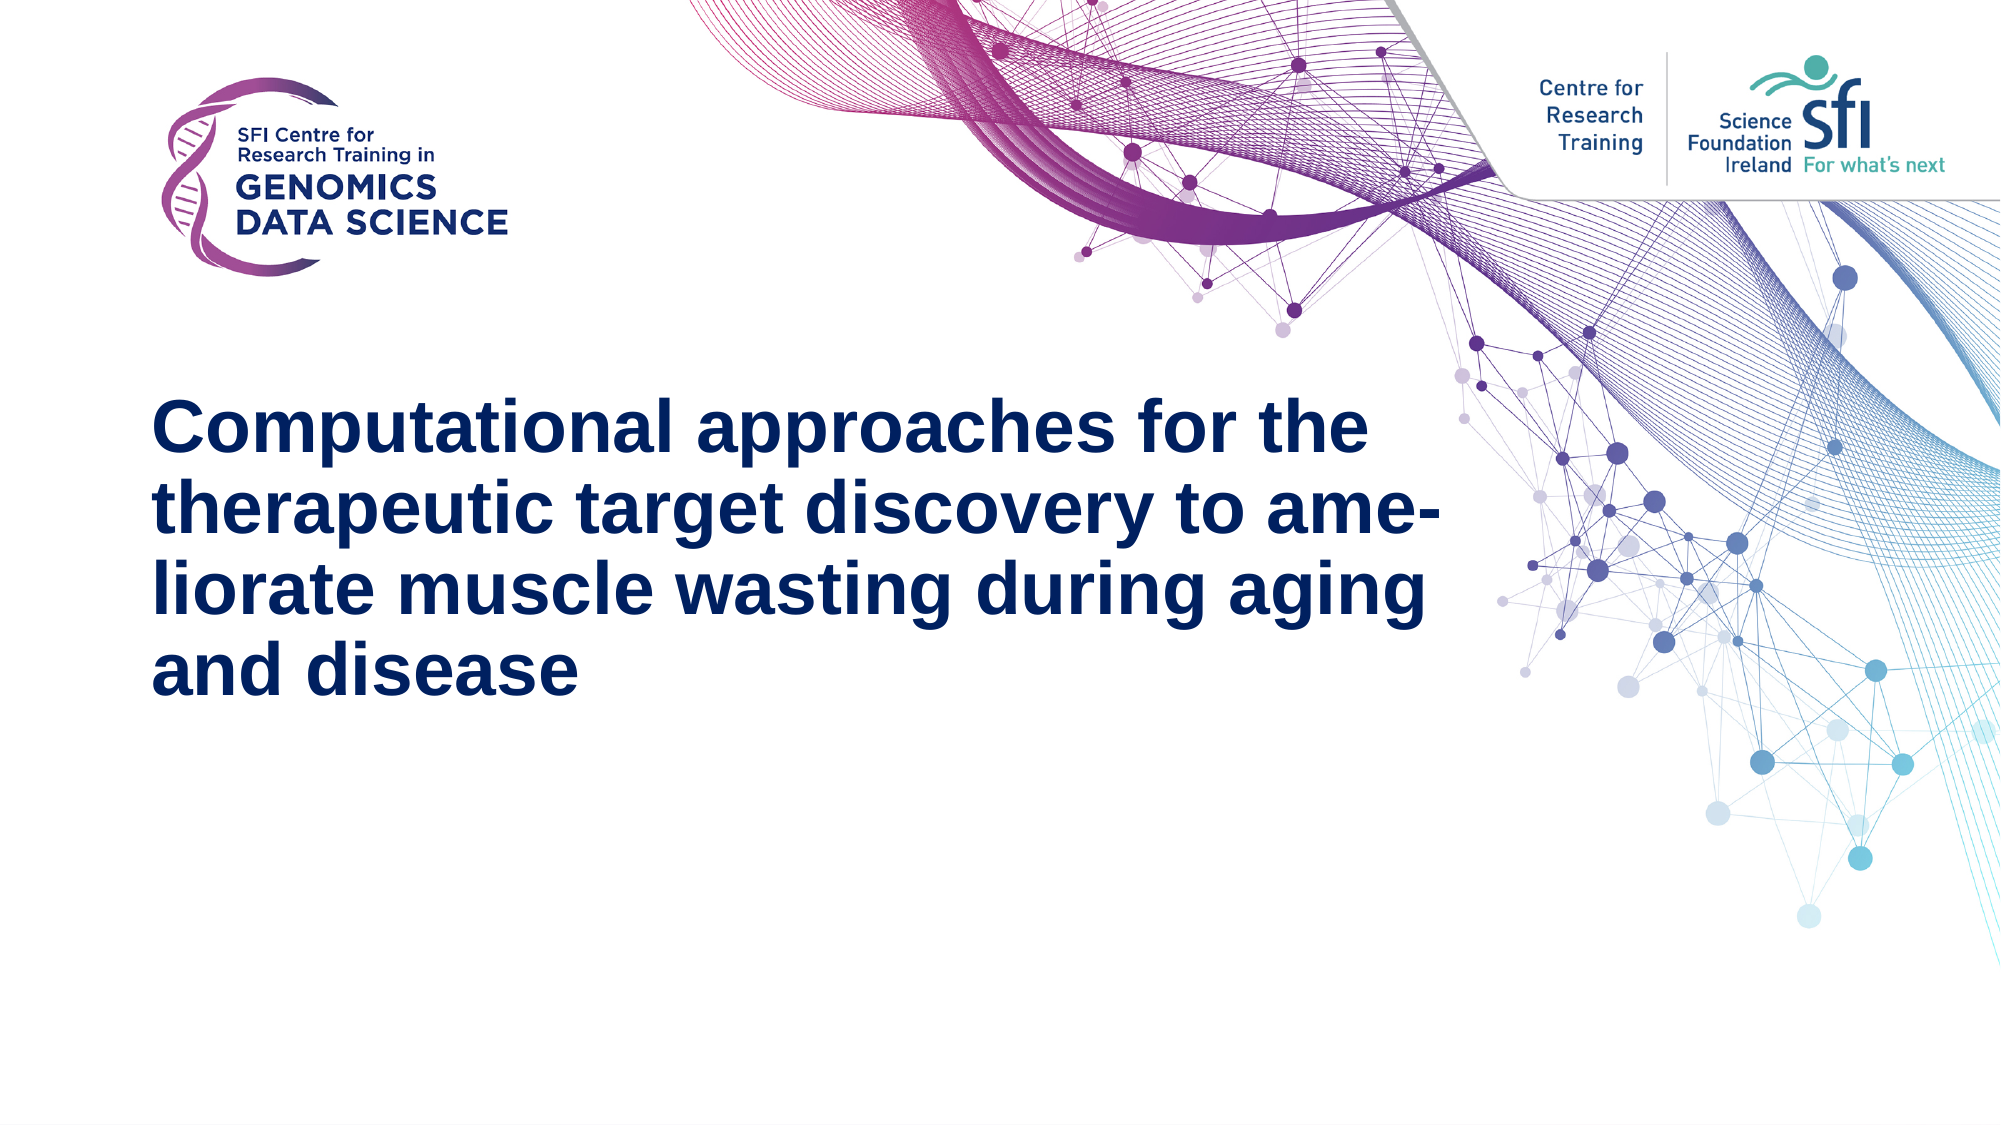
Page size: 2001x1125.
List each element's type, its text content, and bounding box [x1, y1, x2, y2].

picture [0, 0, 2001, 1125]
text_box Computational approaches for the therapeutic target discovery to ame-liorate muscle wasting during aging and disease [136, 380, 1543, 670]
